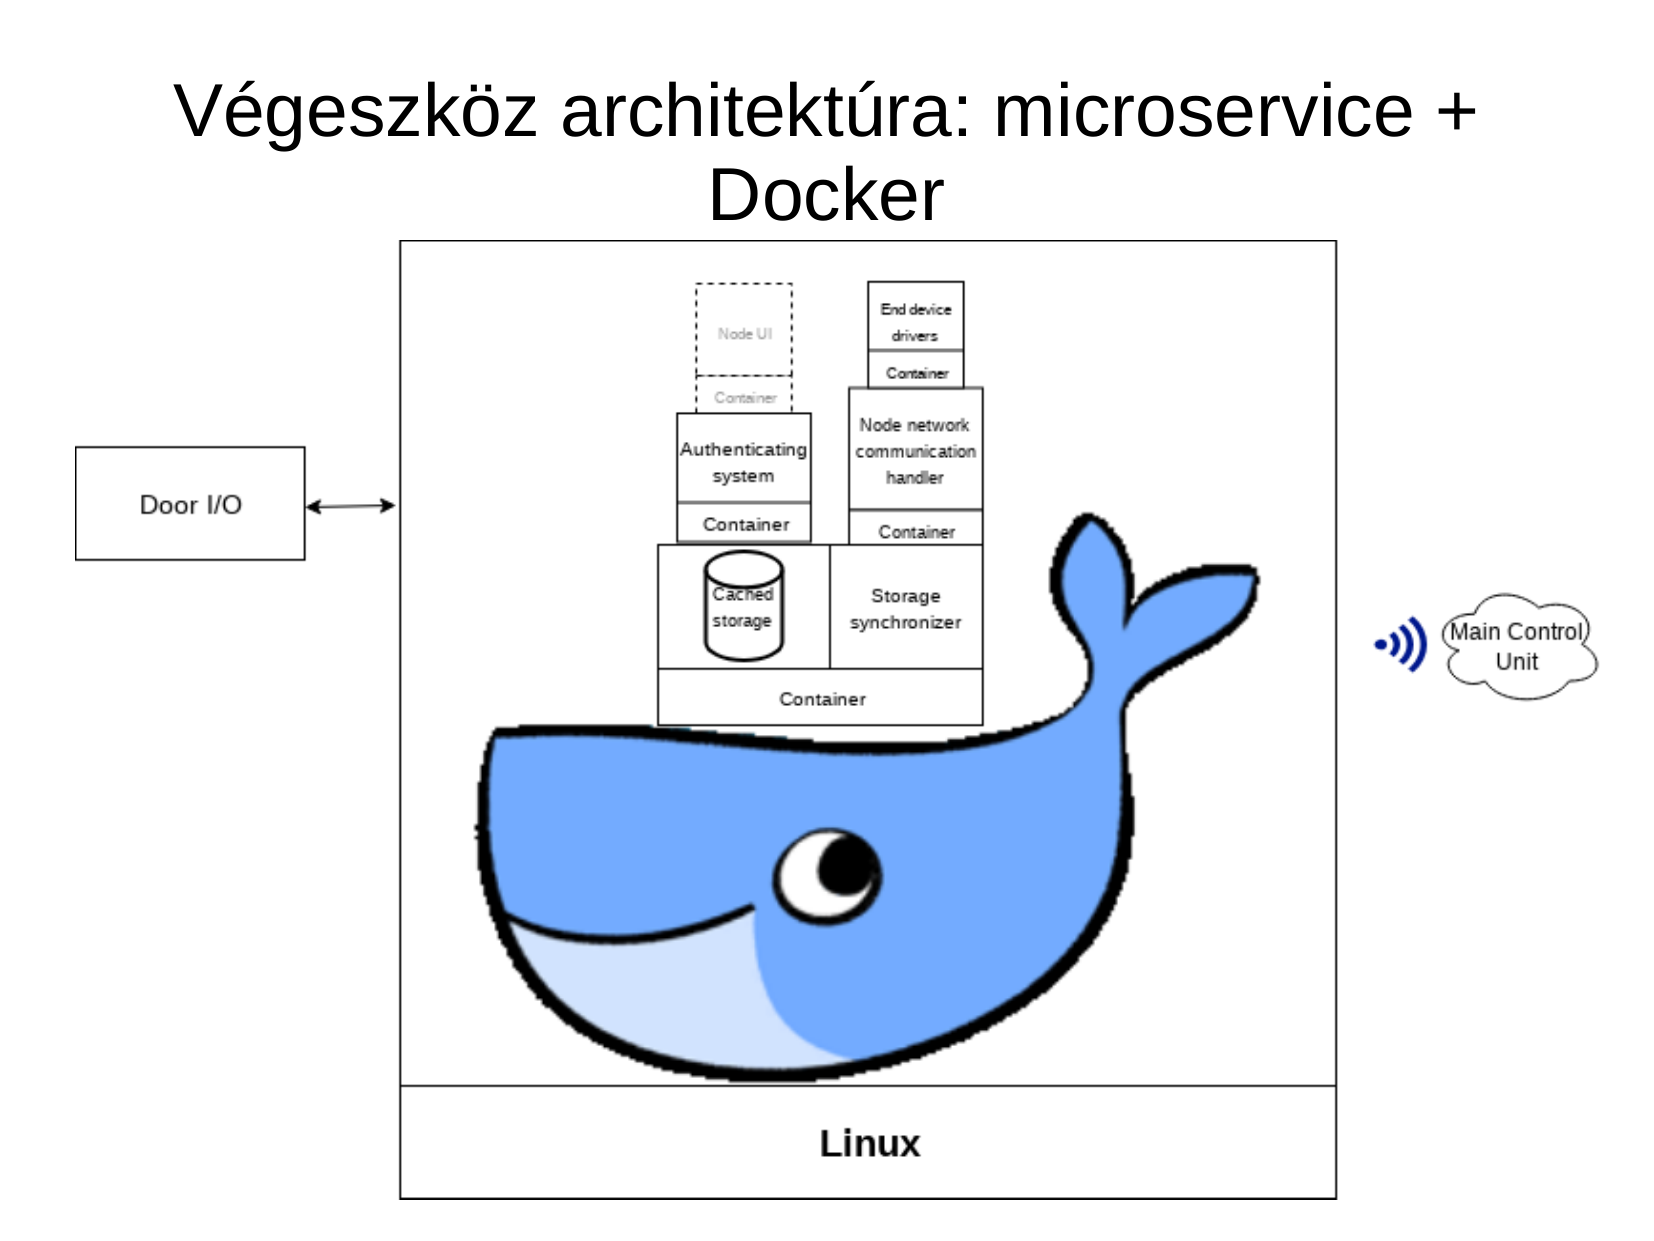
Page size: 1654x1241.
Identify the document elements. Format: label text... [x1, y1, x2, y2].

title Végeszköz architektúra: microservice + Docker [82, 49, 1571, 240]
picture [75, 240, 1605, 1200]
